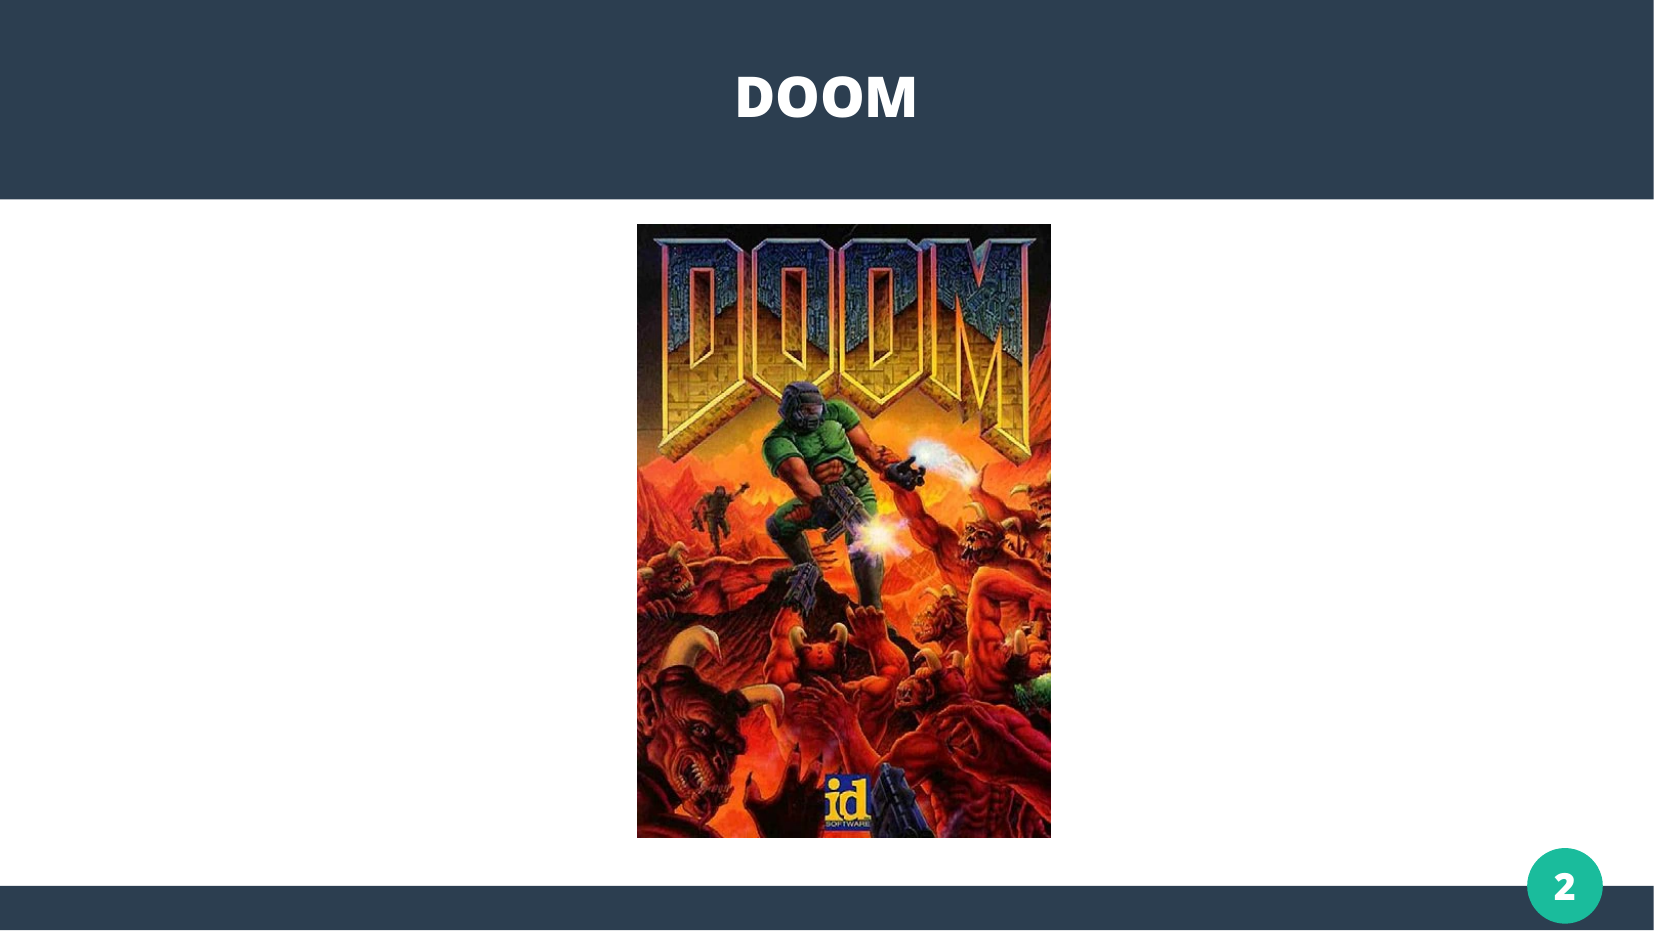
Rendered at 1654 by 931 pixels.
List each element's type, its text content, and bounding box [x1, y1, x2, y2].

title DOOM [59, 37, 1595, 156]
picture [637, 224, 1051, 838]
